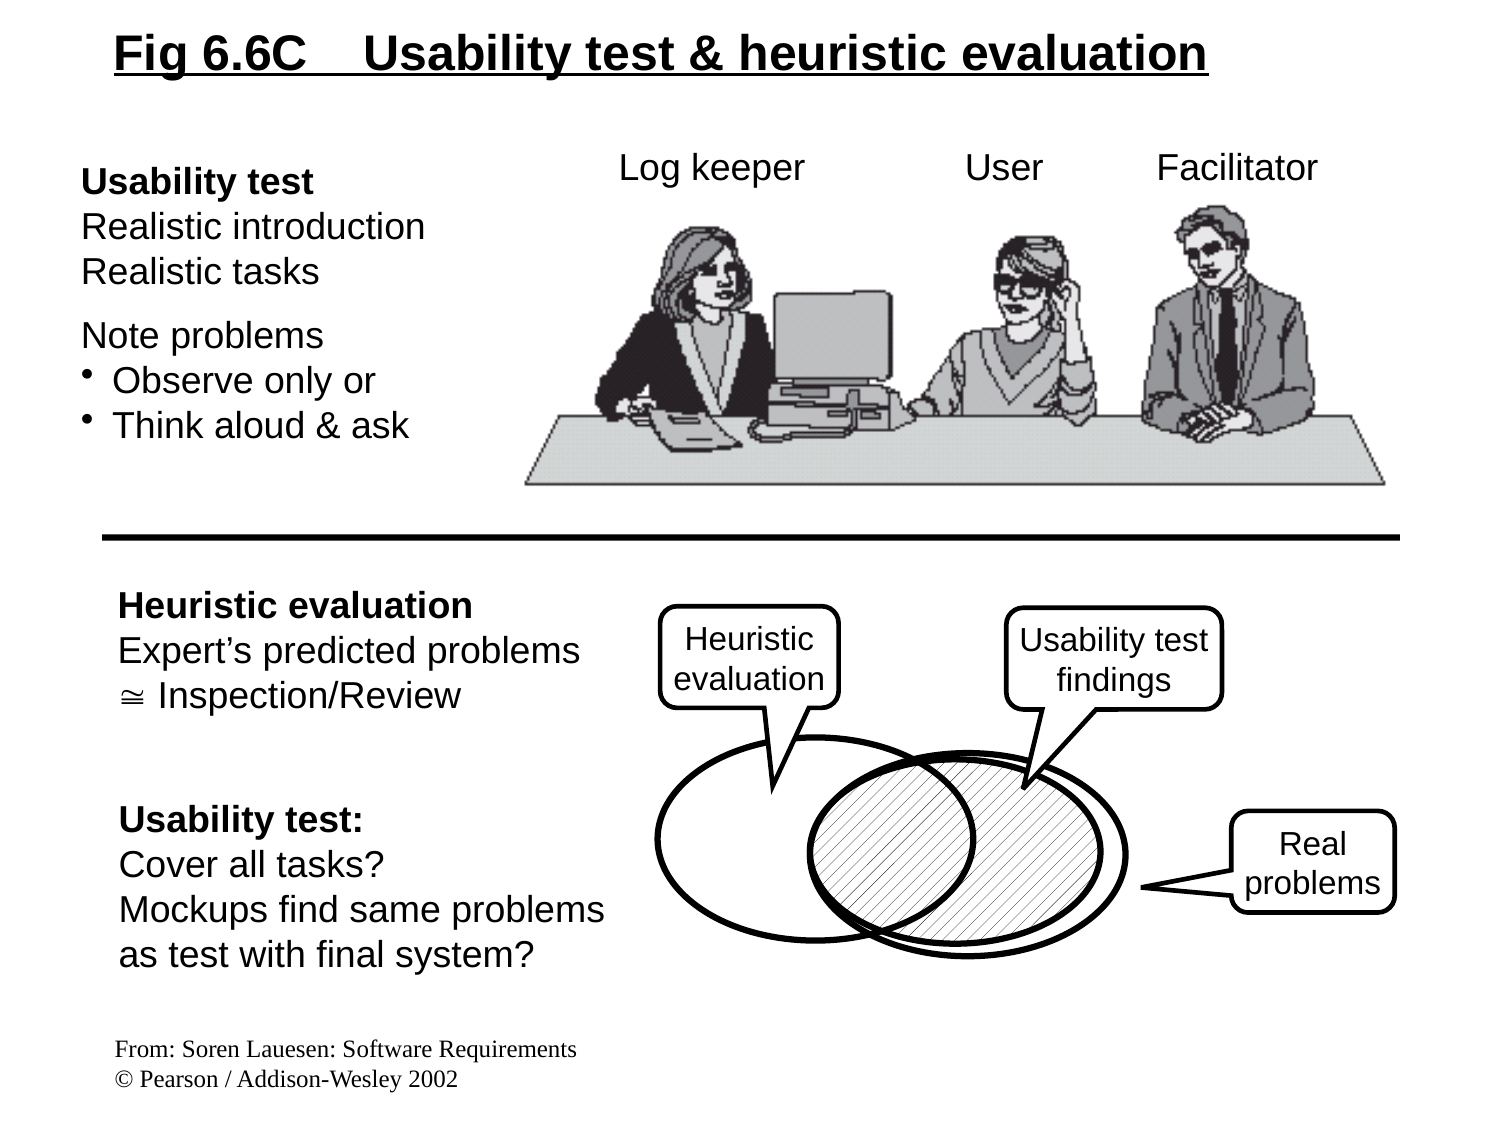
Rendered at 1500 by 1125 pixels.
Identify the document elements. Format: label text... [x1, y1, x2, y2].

text_box Real problems [1140, 810, 1395, 913]
text_box [814, 763, 970, 929]
text_box Fig 6.6C Usability test & heuristic evaluation [98, 12, 1325, 88]
picture [516, 199, 1400, 512]
text_box Facilitator [1150, 137, 1325, 195]
text_box Log keeper [612, 137, 812, 195]
text_box Heuristic evaluation [660, 606, 839, 787]
text_box [887, 759, 1101, 944]
text_box Usability test findings [1006, 607, 1222, 790]
text_box User [958, 137, 1050, 195]
text_box Usability test: Cover all tasks? Mockups find same problems as test with final system? [112, 788, 622, 981]
text_box Usability test Realistic introduction Realistic tasks Note problems Observe only or Think aloud & ask [74, 151, 495, 453]
text_box Heuristic evaluation Expert’s predicted problems  Inspection/Review [111, 574, 587, 722]
text_box From: Soren Lauesen: Software Requirements © Pearson / Addison-Wesley 2002 [99, 1024, 638, 1100]
